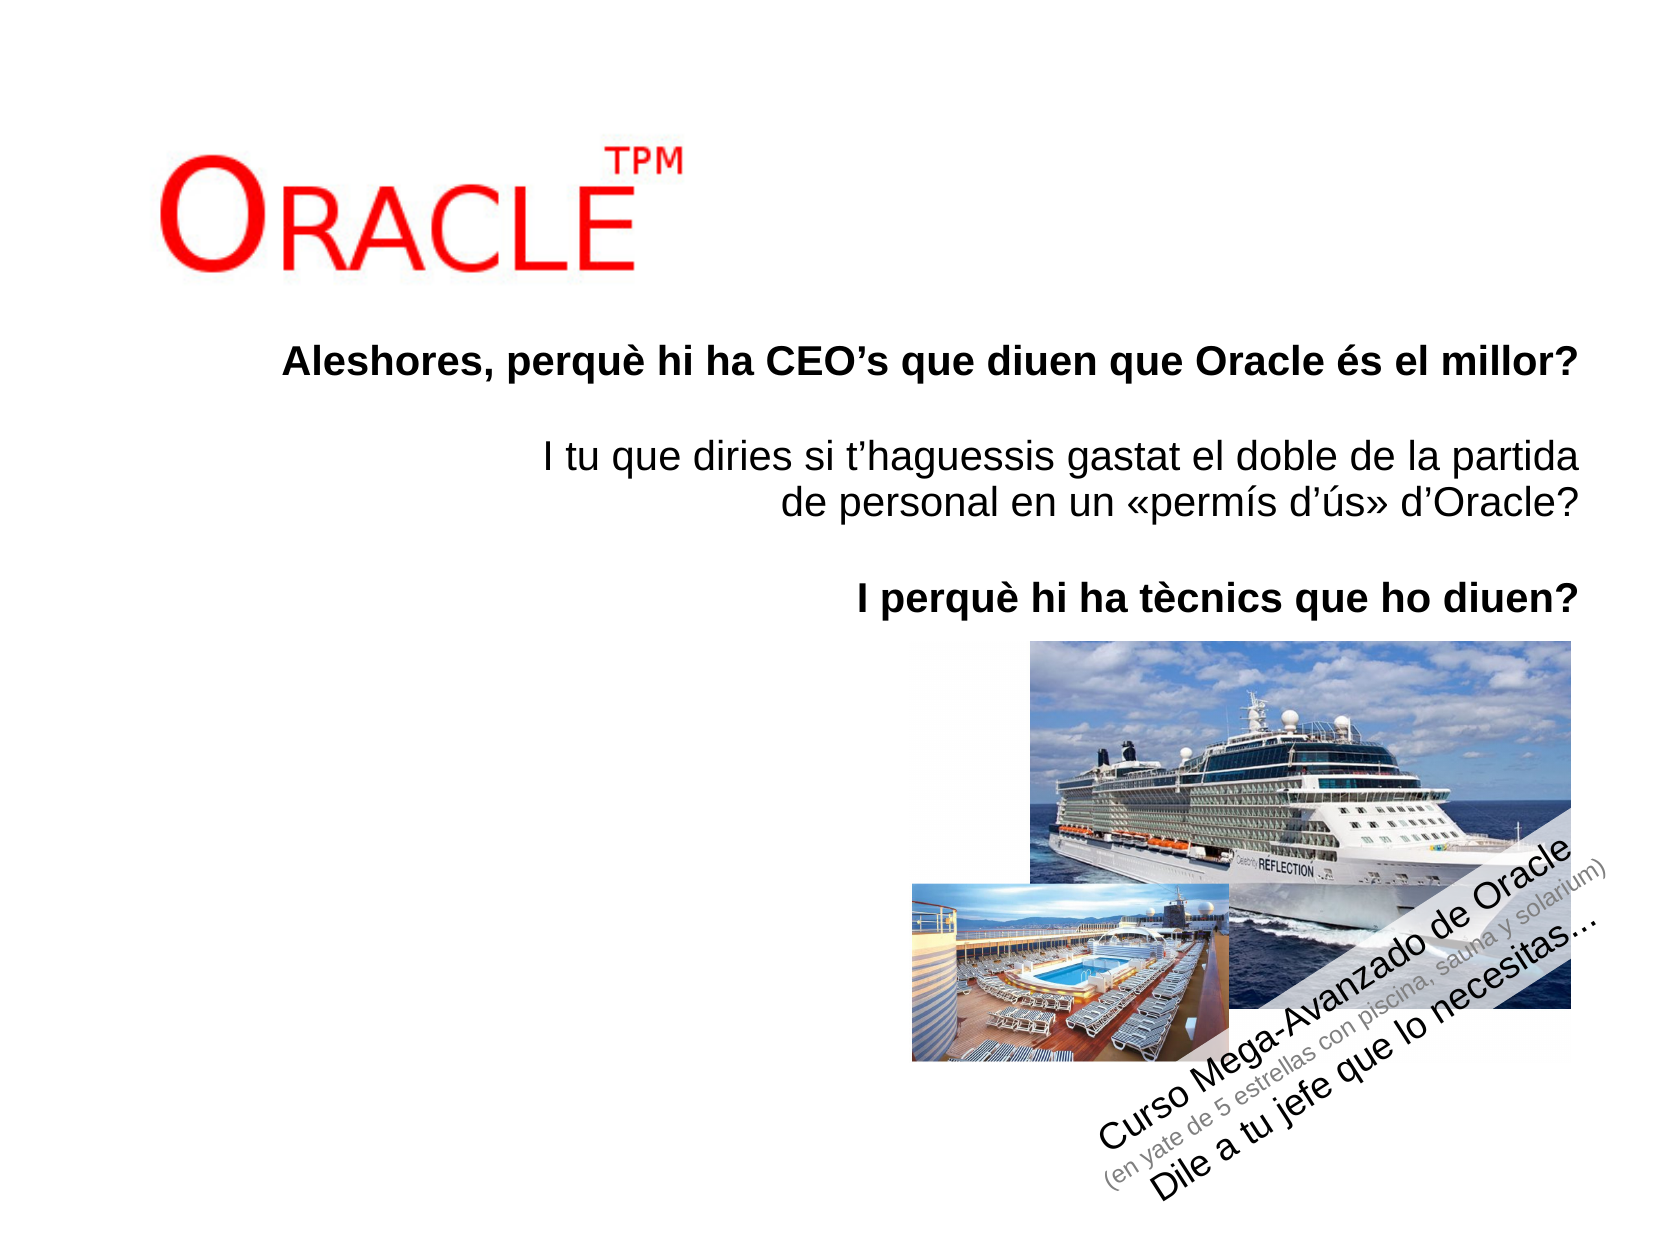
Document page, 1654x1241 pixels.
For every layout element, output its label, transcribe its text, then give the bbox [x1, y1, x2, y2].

picture [1411, 960, 1571, 1063]
picture [134, 118, 697, 300]
text_box I tu que diries si t’haguessis gastat el doble de la partida de personal en un «permís d’ús» d’Oracle? [484, 425, 1595, 533]
text_box Aleshores, perquè hi ha CEO’s que diuen que Oracle és el millor? [118, 330, 1595, 426]
text_box Curso Mega-Avanzado de Oracle (en yate de 5 estrellas con piscina, sauna y solarium) Dile a tu jefe que lo necesitas... [1027, 781, 1654, 1241]
picture [909, 641, 1571, 1063]
text_box I perquè hi ha tècnics que ho diuen? [118, 566, 1595, 662]
